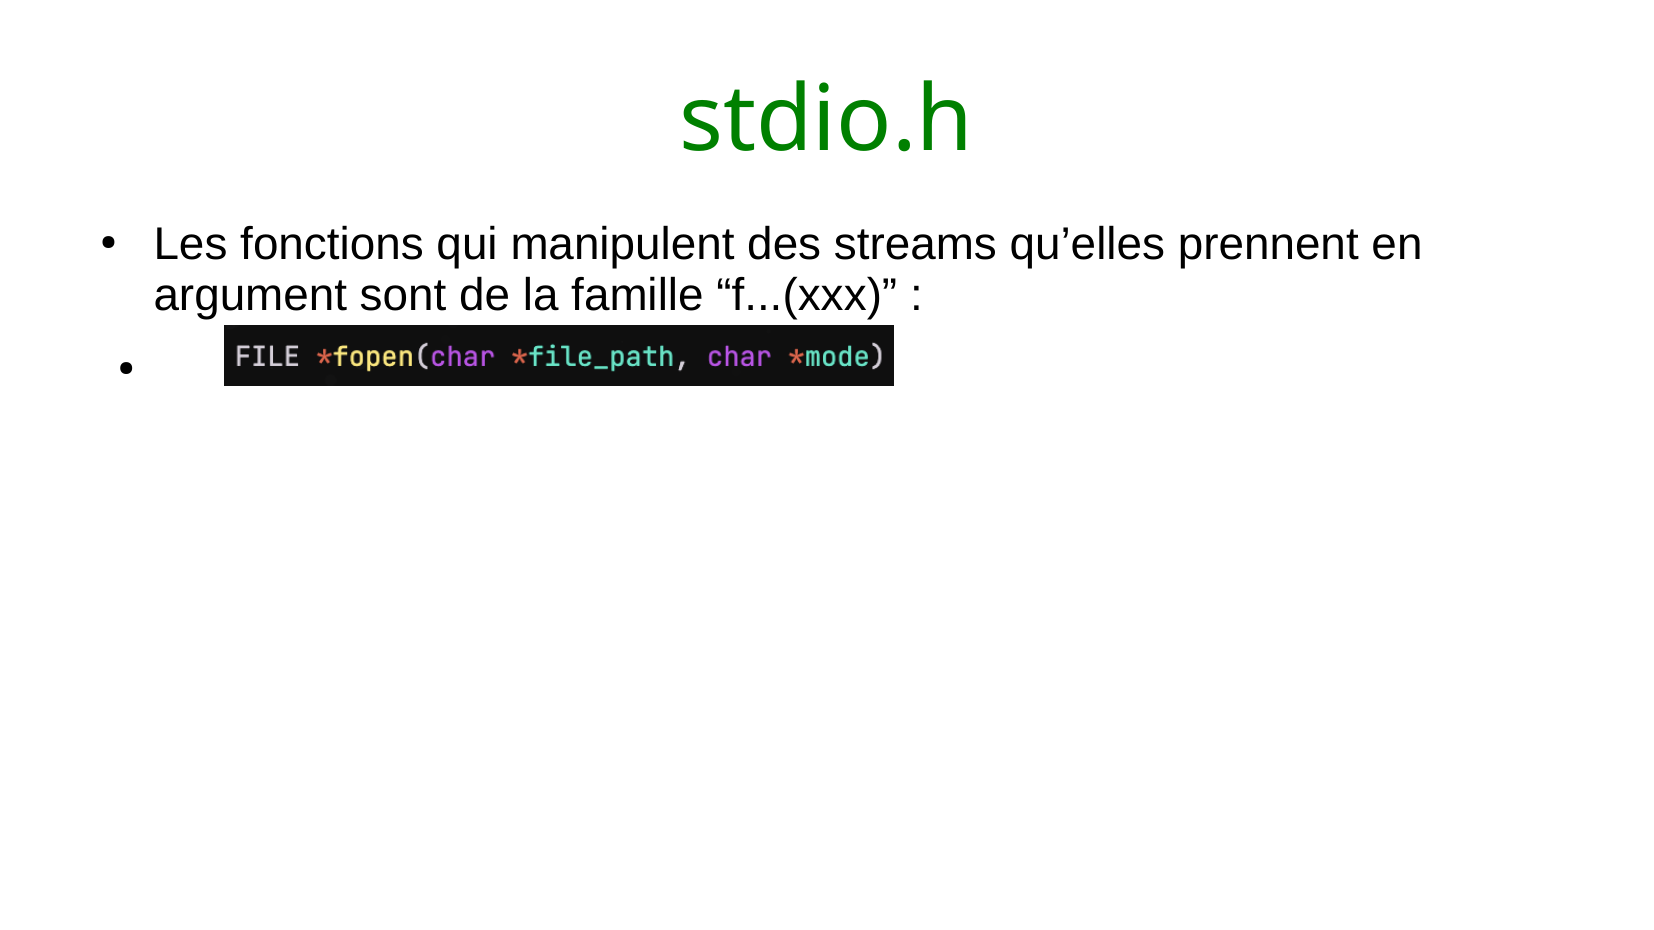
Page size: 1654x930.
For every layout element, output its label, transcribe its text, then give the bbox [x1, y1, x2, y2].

list Les fonctions qui manipulent des streams qu’elles prennent en argument sont de la famille “f...(xxx)” : [82, 217, 1571, 757]
picture [224, 325, 894, 386]
title stdio.h [82, 37, 1571, 193]
